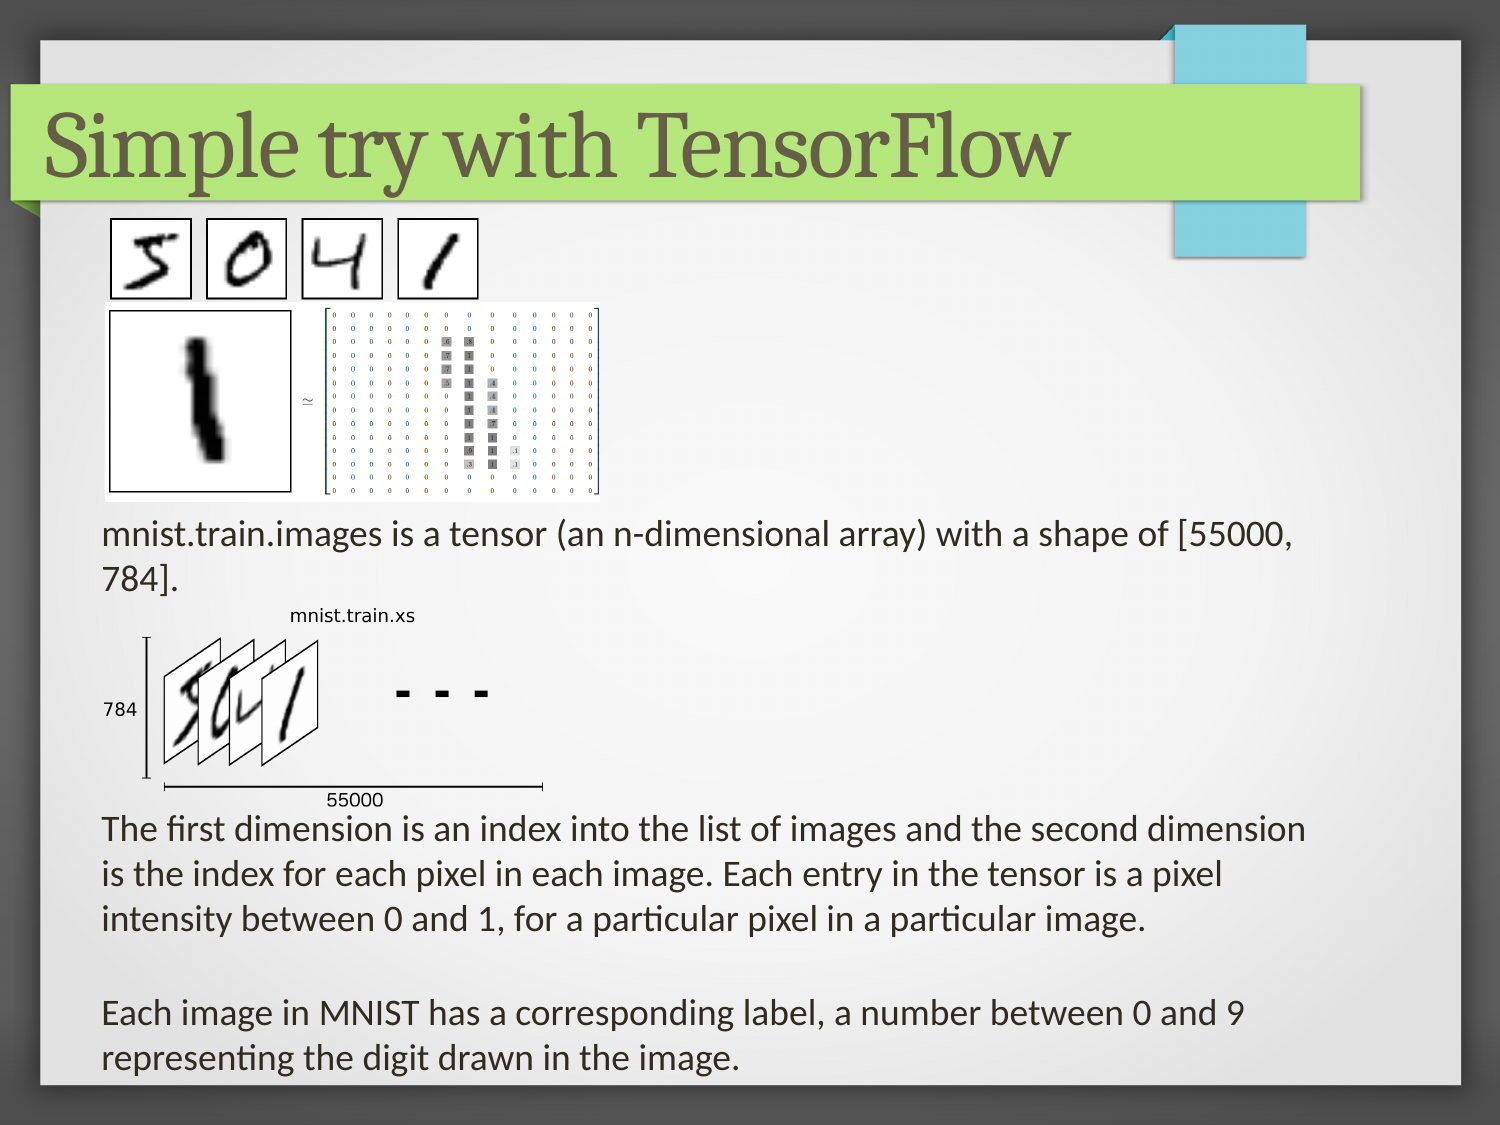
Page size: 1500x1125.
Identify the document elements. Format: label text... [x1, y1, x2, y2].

picture [0, 0, 1500, 1125]
text_box The first dimension is an index into the list of images and the second dimension is the index for each pixel in each image. Each entry in the tensor is a pixel intensity between 0 and 1, for a particular pixel in a particular image. [86, 796, 1329, 947]
text_box Each image in MNIST has a corresponding label, a number between 0 and 9 representing the digit drawn in the image. [86, 980, 1336, 1086]
title Simple try with TensorFlow [30, 45, 1396, 233]
text_box mnist.train.images is a tensor (an n-dimensional array) with a shape of [55000, 784]. [86, 502, 1336, 607]
